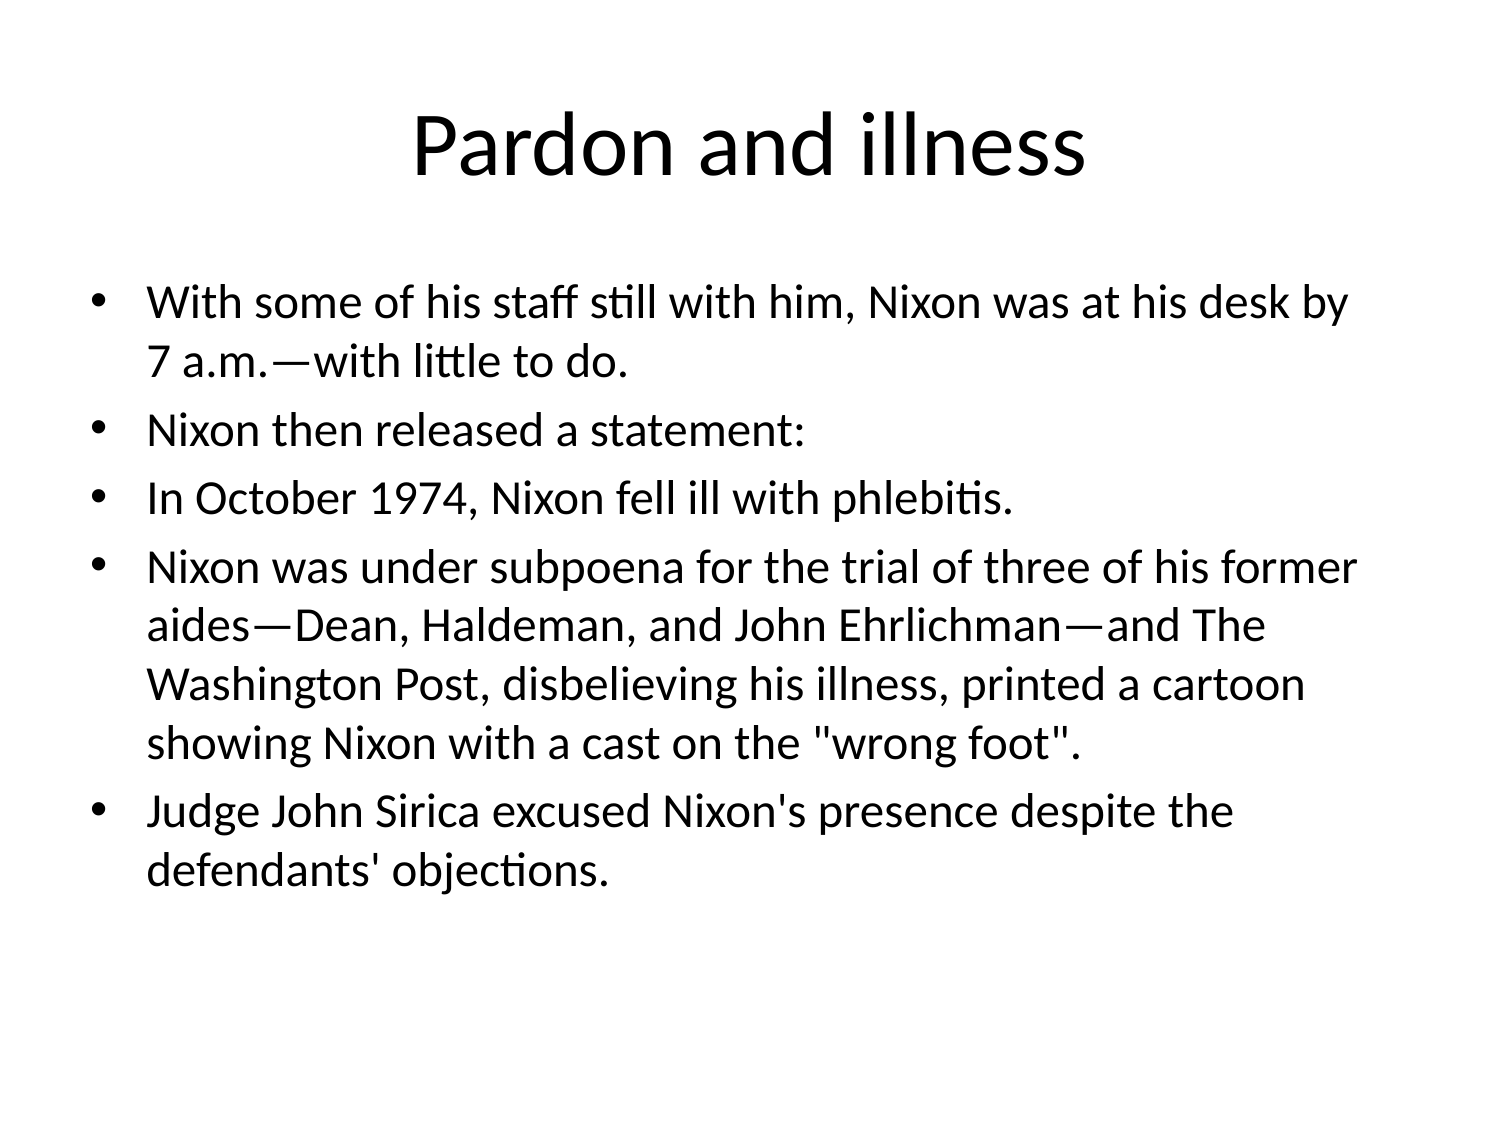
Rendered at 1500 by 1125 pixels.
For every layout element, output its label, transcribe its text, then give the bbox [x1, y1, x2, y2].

list With some of his staff still with him, Nixon was at his desk by 7 a.m.—with little to do. Nixon then released a statement: In October 1974, Nixon fell ill with phlebitis. Nixon was under subpoena for the trial of three of his former aides—Dean, Haldeman, and John Ehrlichman—and The Washington Post, disbelieving his illness, printed a cartoon showing Nixon with a cast on the "wrong foot". Judge John Sirica excused Nixon's presence despite the defendants' objections. [75, 262, 1425, 1005]
title Pardon and illness [75, 45, 1425, 233]
